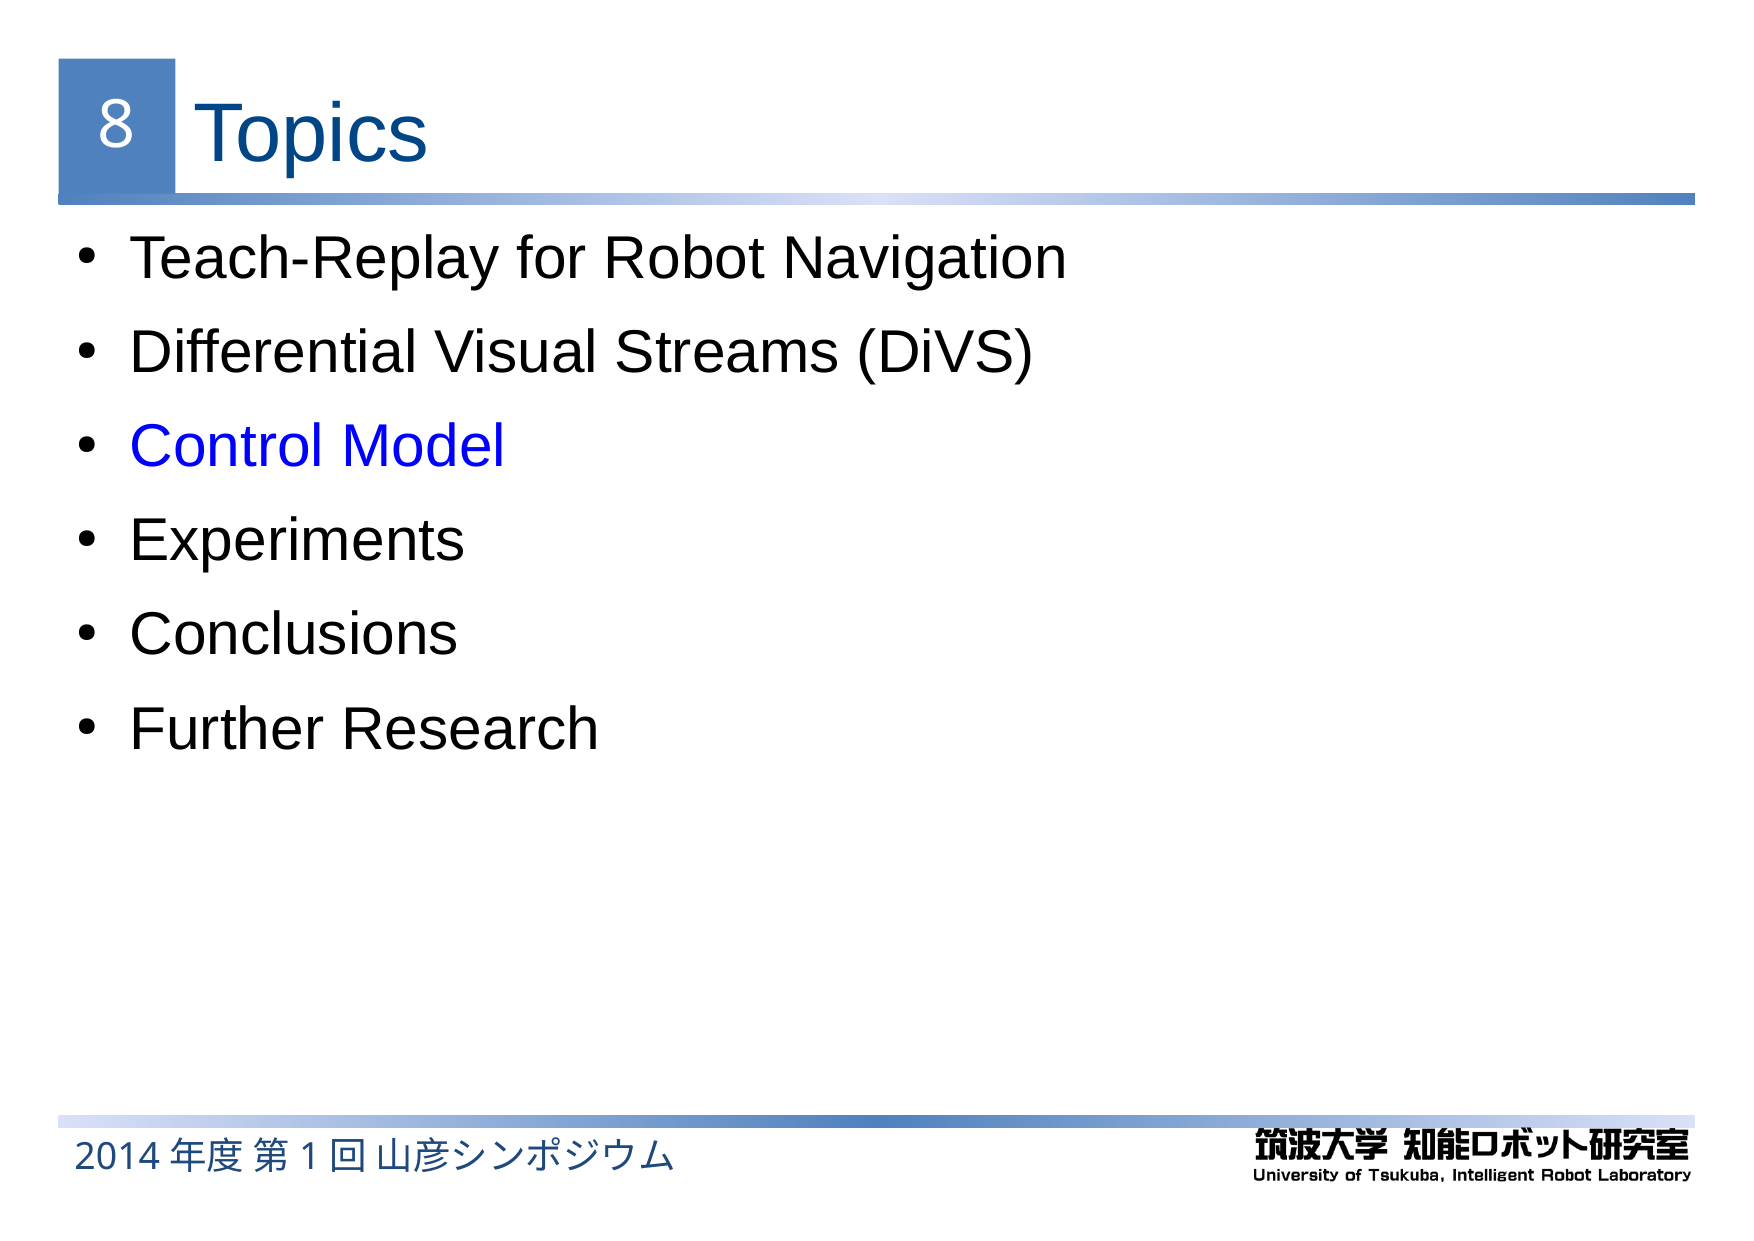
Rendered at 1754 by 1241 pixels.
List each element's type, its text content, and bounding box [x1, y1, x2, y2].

list Teach-Replay for Robot Navigation Differential Visual Streams (DiVS) Control Model Experiments Conclusions Further Research [58, 223, 1696, 1116]
picture [1252, 1127, 1691, 1182]
title Topics [193, 61, 1651, 205]
